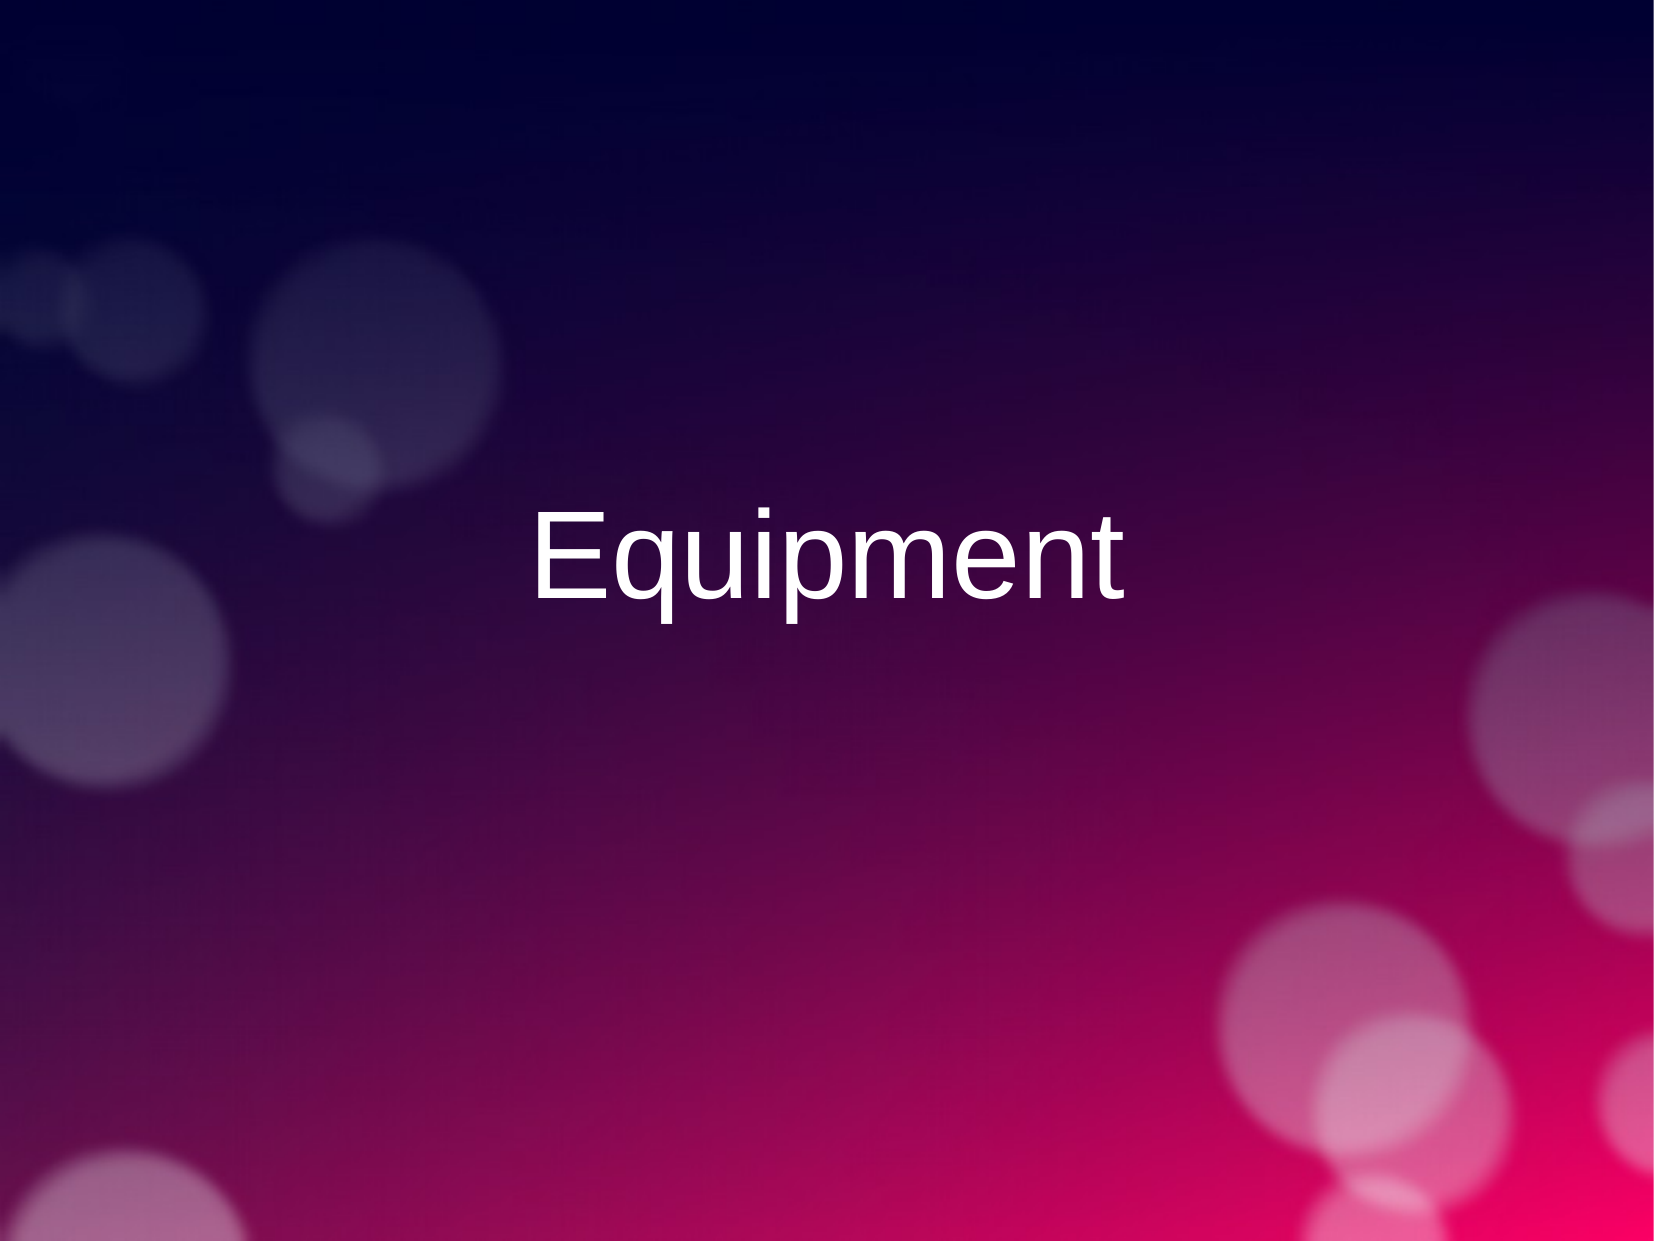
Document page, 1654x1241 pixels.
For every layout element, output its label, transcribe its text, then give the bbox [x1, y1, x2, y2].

text_box Equipment [82, 74, 1571, 1036]
picture [0, 0, 1654, 1241]
